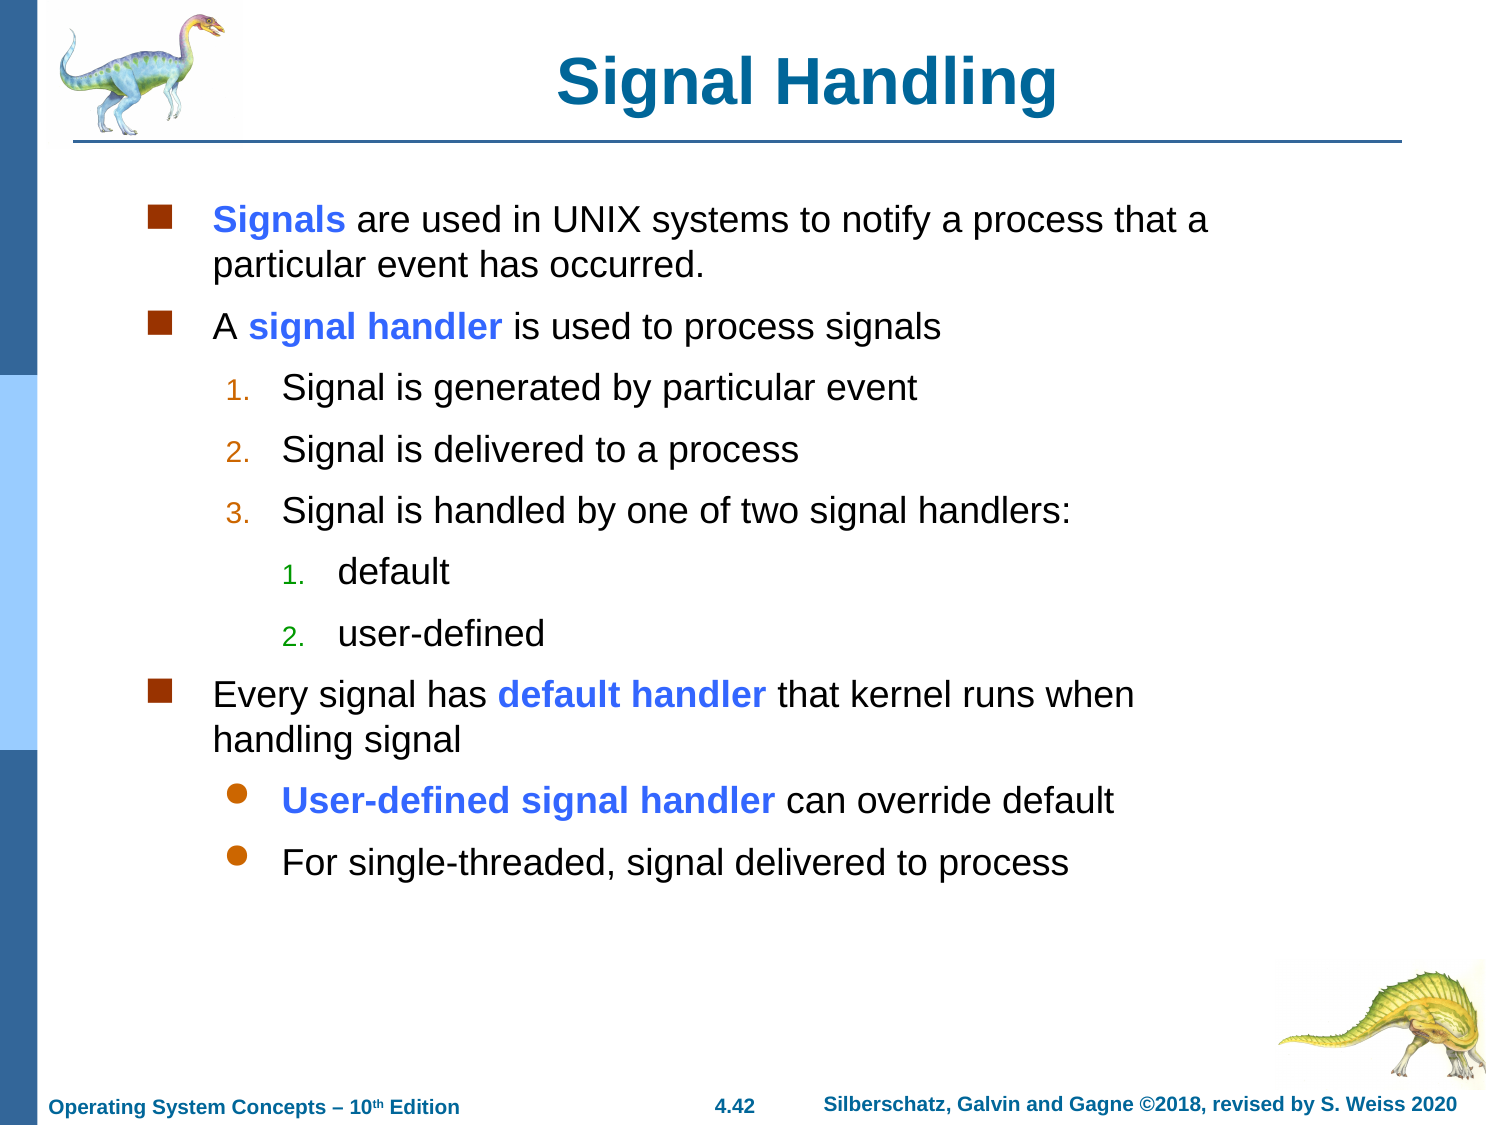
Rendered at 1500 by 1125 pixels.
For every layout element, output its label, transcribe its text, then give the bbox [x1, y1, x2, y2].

picture [1140, 1096, 1148, 1101]
list Signals are used in UNIX systems to notify a process that a particular event has occurred. A signal handler is used to process signals Signal is generated by particular event Signal is delivered to a process Signal is handled by one of two signal handlers: default user-defined Every signal has default handler that kernel runs when handling signal User-defined signal handler can override default For single-threaded, signal delivered to process [135, 187, 1236, 1034]
picture [1275, 959, 1486, 1090]
picture [46, 0, 243, 149]
title Signal Handling [191, 31, 1426, 126]
